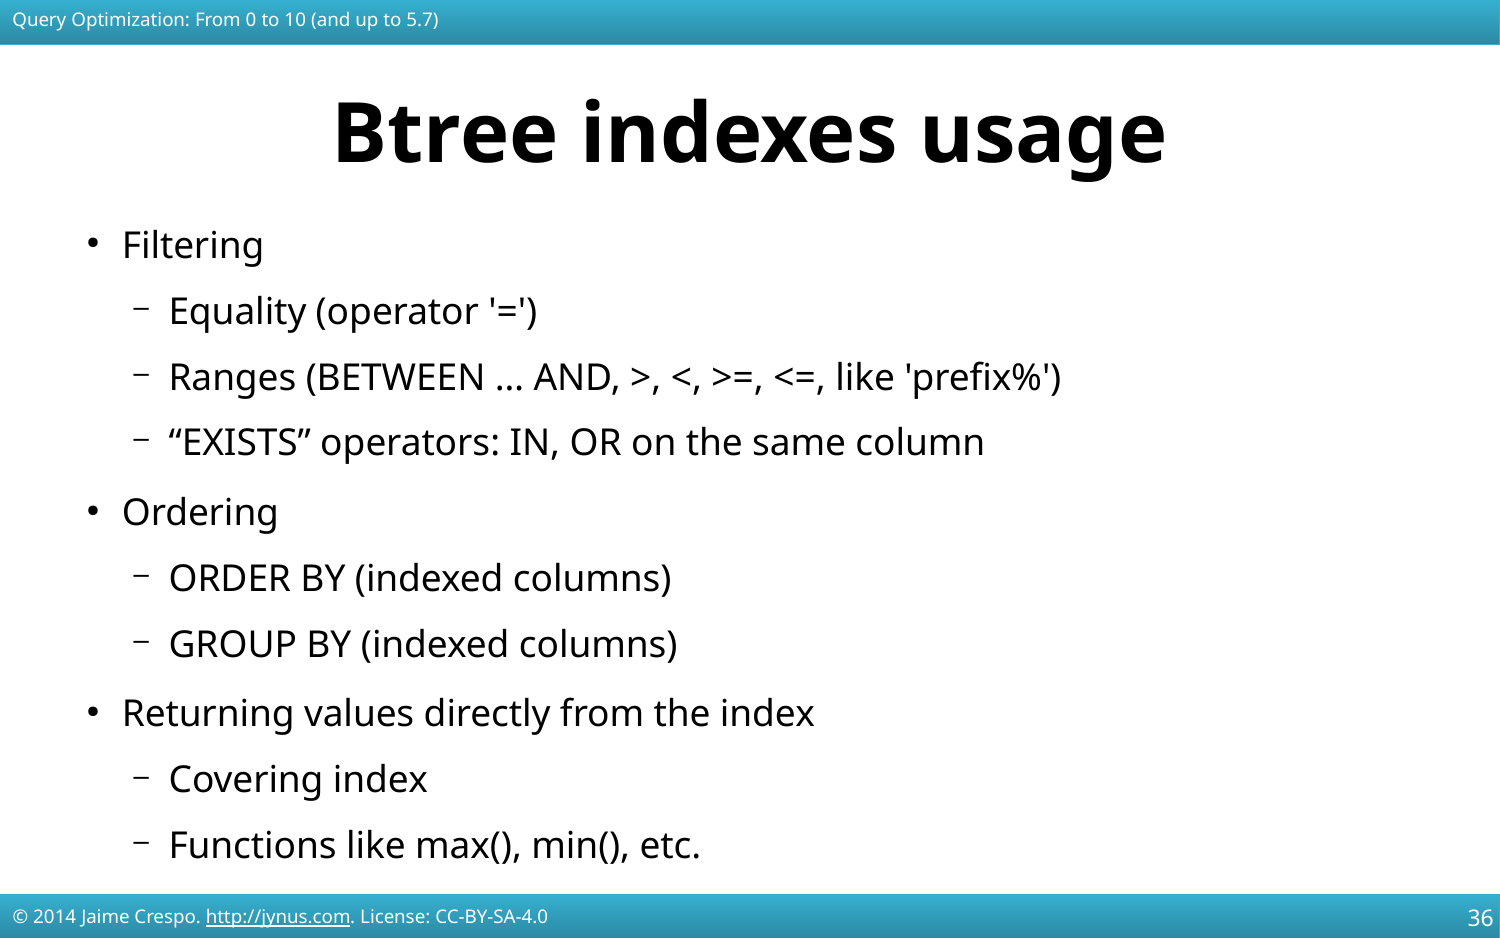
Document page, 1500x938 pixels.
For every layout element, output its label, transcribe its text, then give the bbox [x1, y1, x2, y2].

title Btree indexes usage [75, 41, 1425, 218]
list Filtering Equality (operator '=') Ranges (BETWEEN … AND, >, <, >=, <=, like 'prefix%') “EXISTS” operators: IN, OR on the same column Ordering ORDER BY (indexed columns) GROUP BY (indexed columns) Returning values directly from the index Covering index Functions like max(), min(), etc. [75, 218, 1425, 876]
